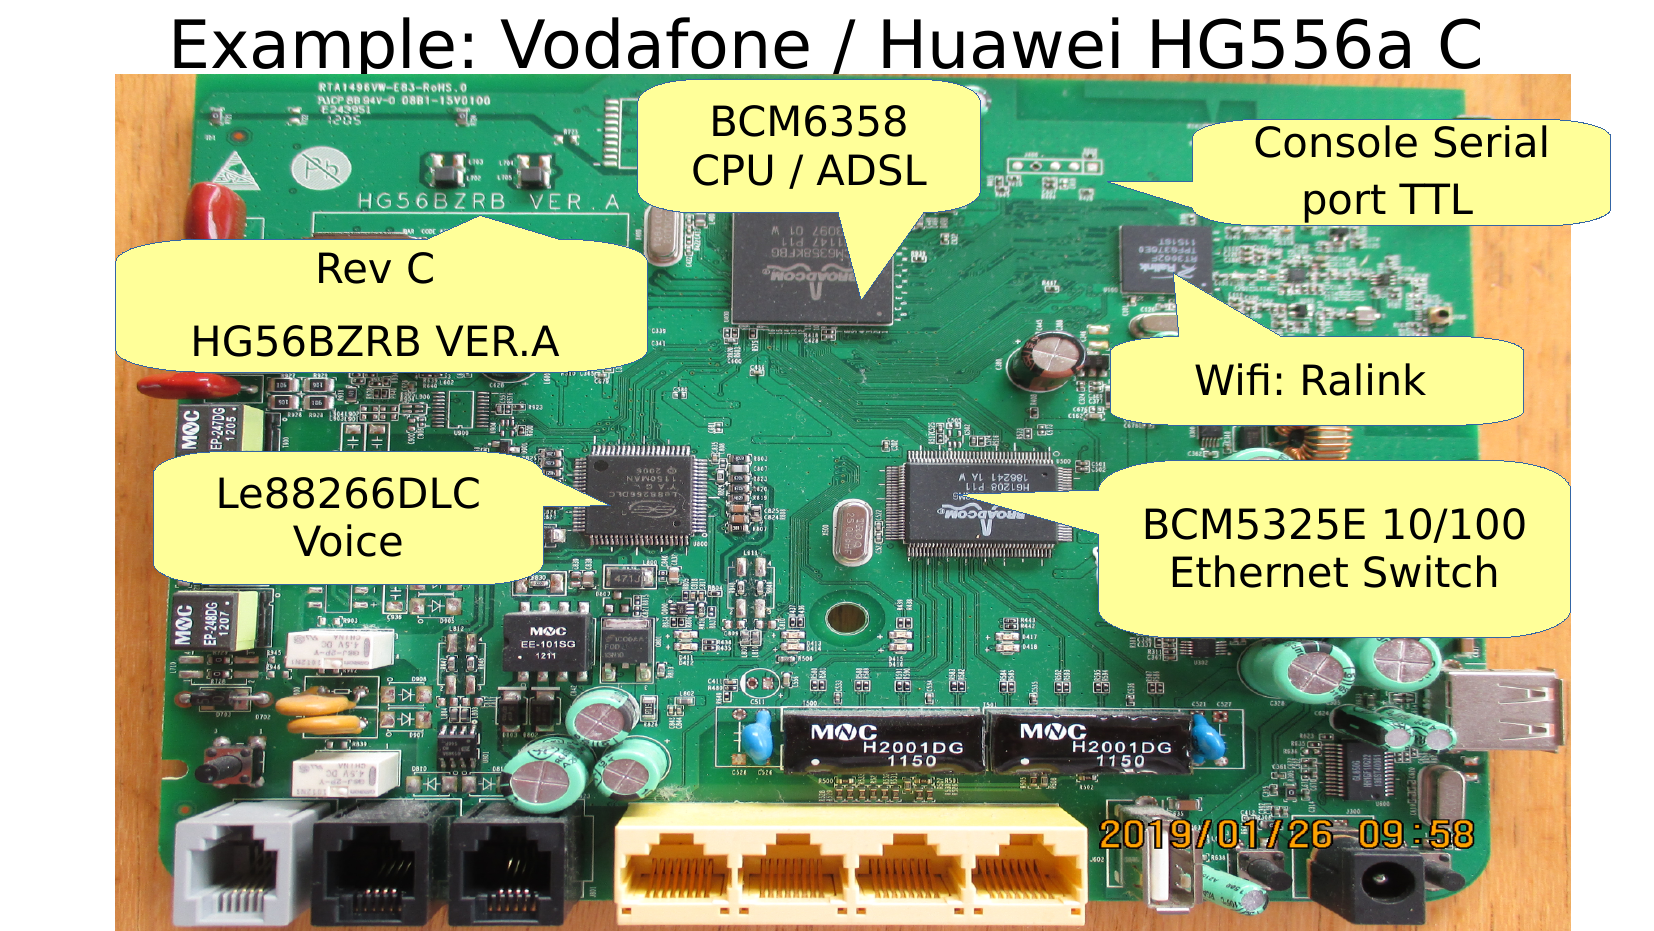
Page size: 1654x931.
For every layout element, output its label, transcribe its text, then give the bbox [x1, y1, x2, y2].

text_box [70, 35, 424, 150]
text_box Wifi: Ralink [1110, 272, 1524, 426]
title Example: Vodafone / Huawei HG556a C [82, 6, 1571, 74]
text_box BCM5325E 10/100 Ethernet Switch [957, 460, 1571, 638]
picture [115, 74, 1571, 931]
text_box Rev C HG56BZRB VER.A [115, 215, 648, 373]
text_box Le88266DLC Voice [153, 451, 611, 585]
text_box Console Serial port TTL [1107, 119, 1611, 226]
text_box BCM6358 CPU / ADSL [637, 79, 981, 300]
